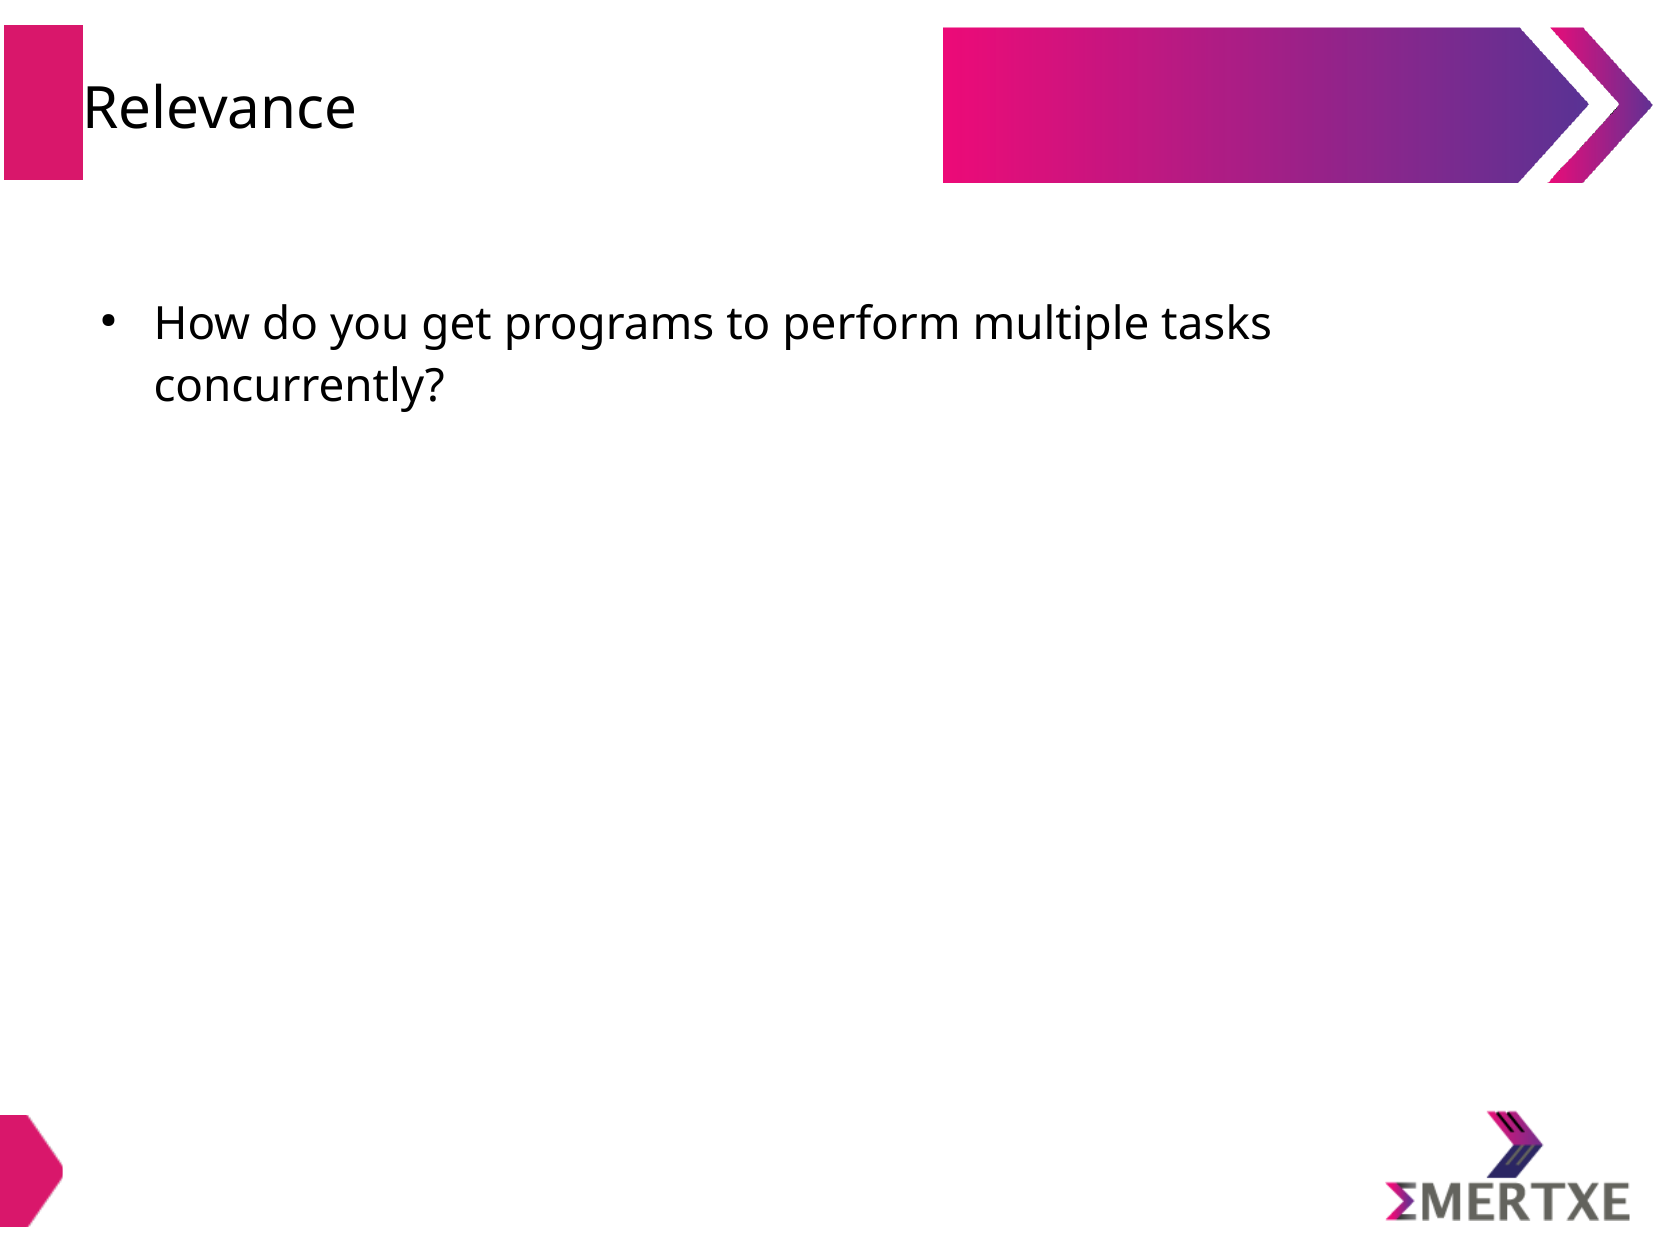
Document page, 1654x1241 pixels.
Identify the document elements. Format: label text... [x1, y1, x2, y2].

title Relevance [82, 2, 1571, 210]
list How do you get programs to perform multiple tasks concurrently? [82, 290, 1571, 1010]
picture [1571, 27, 1653, 183]
picture [1385, 1107, 1631, 1221]
